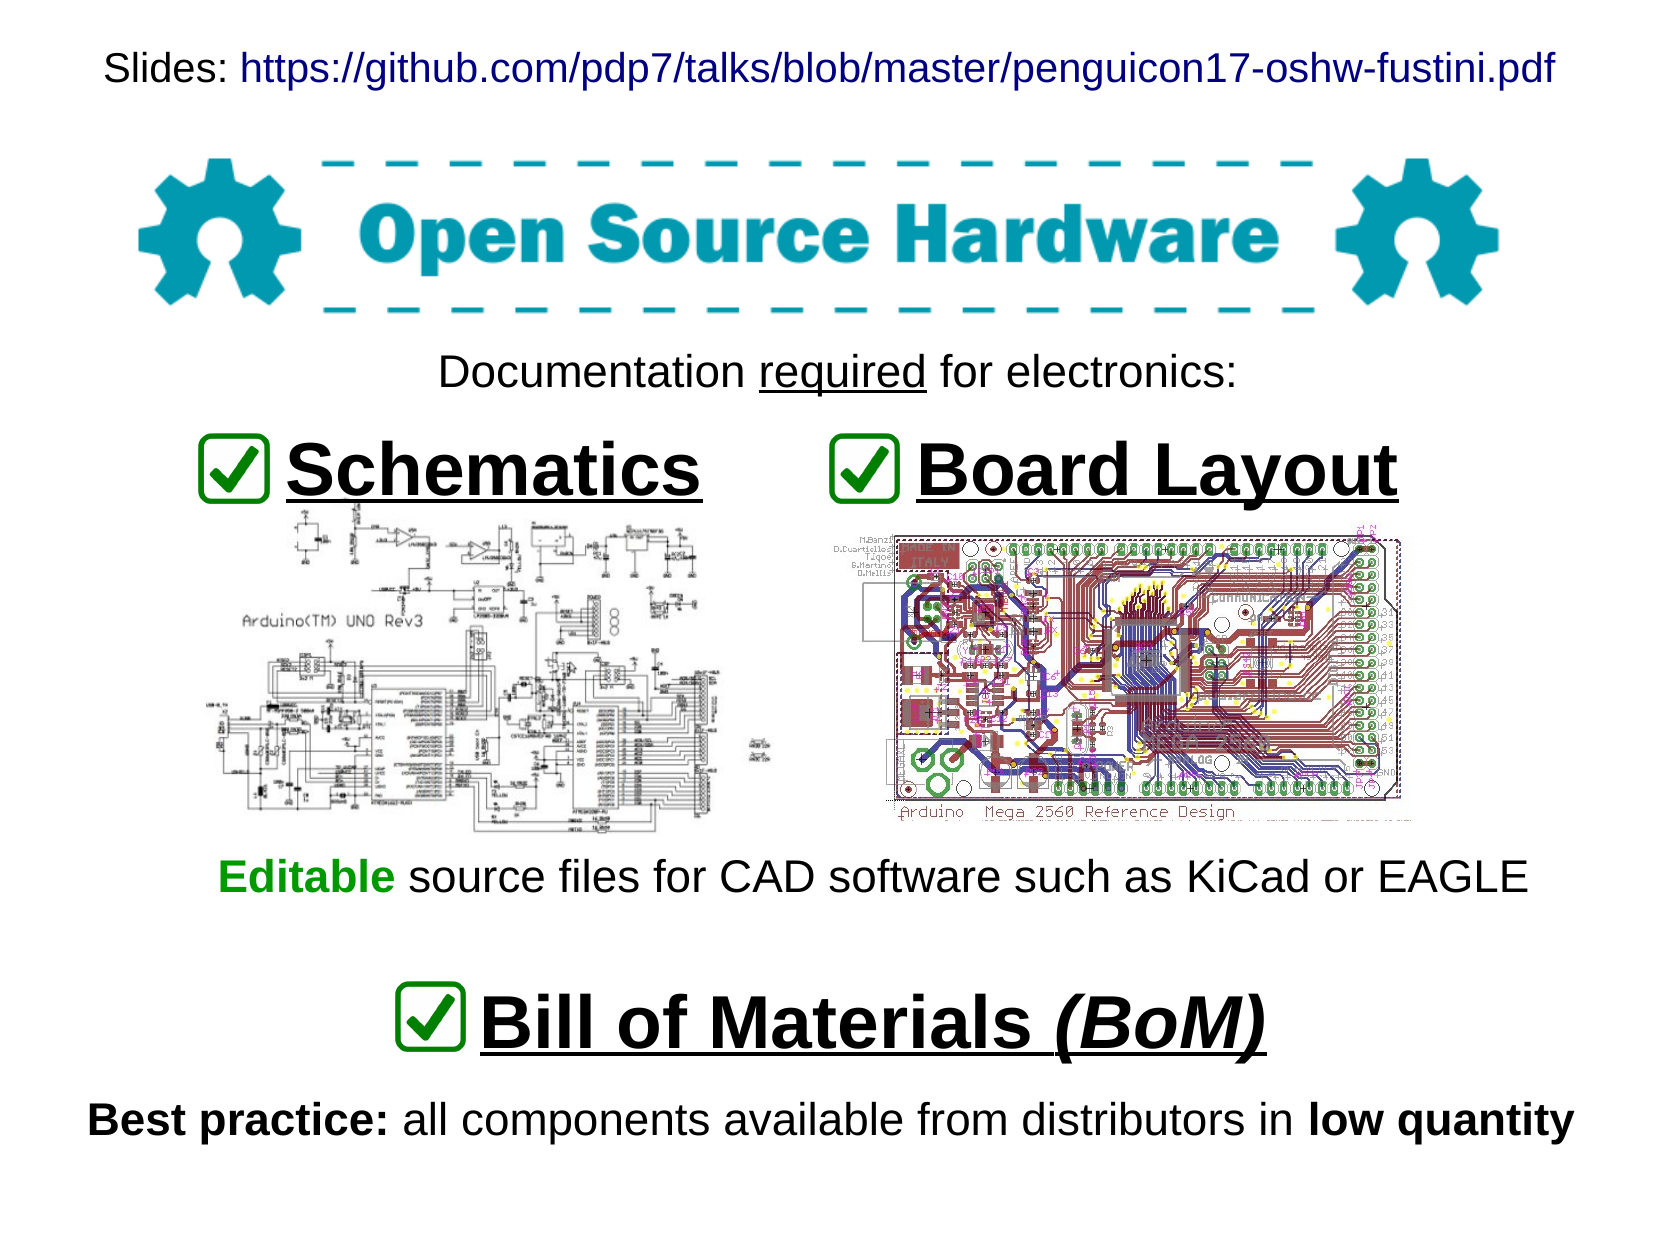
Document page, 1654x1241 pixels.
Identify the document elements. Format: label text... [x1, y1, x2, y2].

text_box Slides: https://github.com/pdp7/talks/blob/master/penguicon17-oshw-fustini.pdf [10, 37, 1654, 187]
picture [395, 981, 466, 1053]
picture [198, 433, 270, 504]
list Documentation required for electronics: Schematics Board Layout Editable source files for CAD software such as KiCad or EAGLE Bill of Materials (BoM) Best practice: all components available from distributors in low quantity [16, 346, 1654, 1241]
picture [120, 187, 1537, 347]
picture [829, 433, 900, 504]
